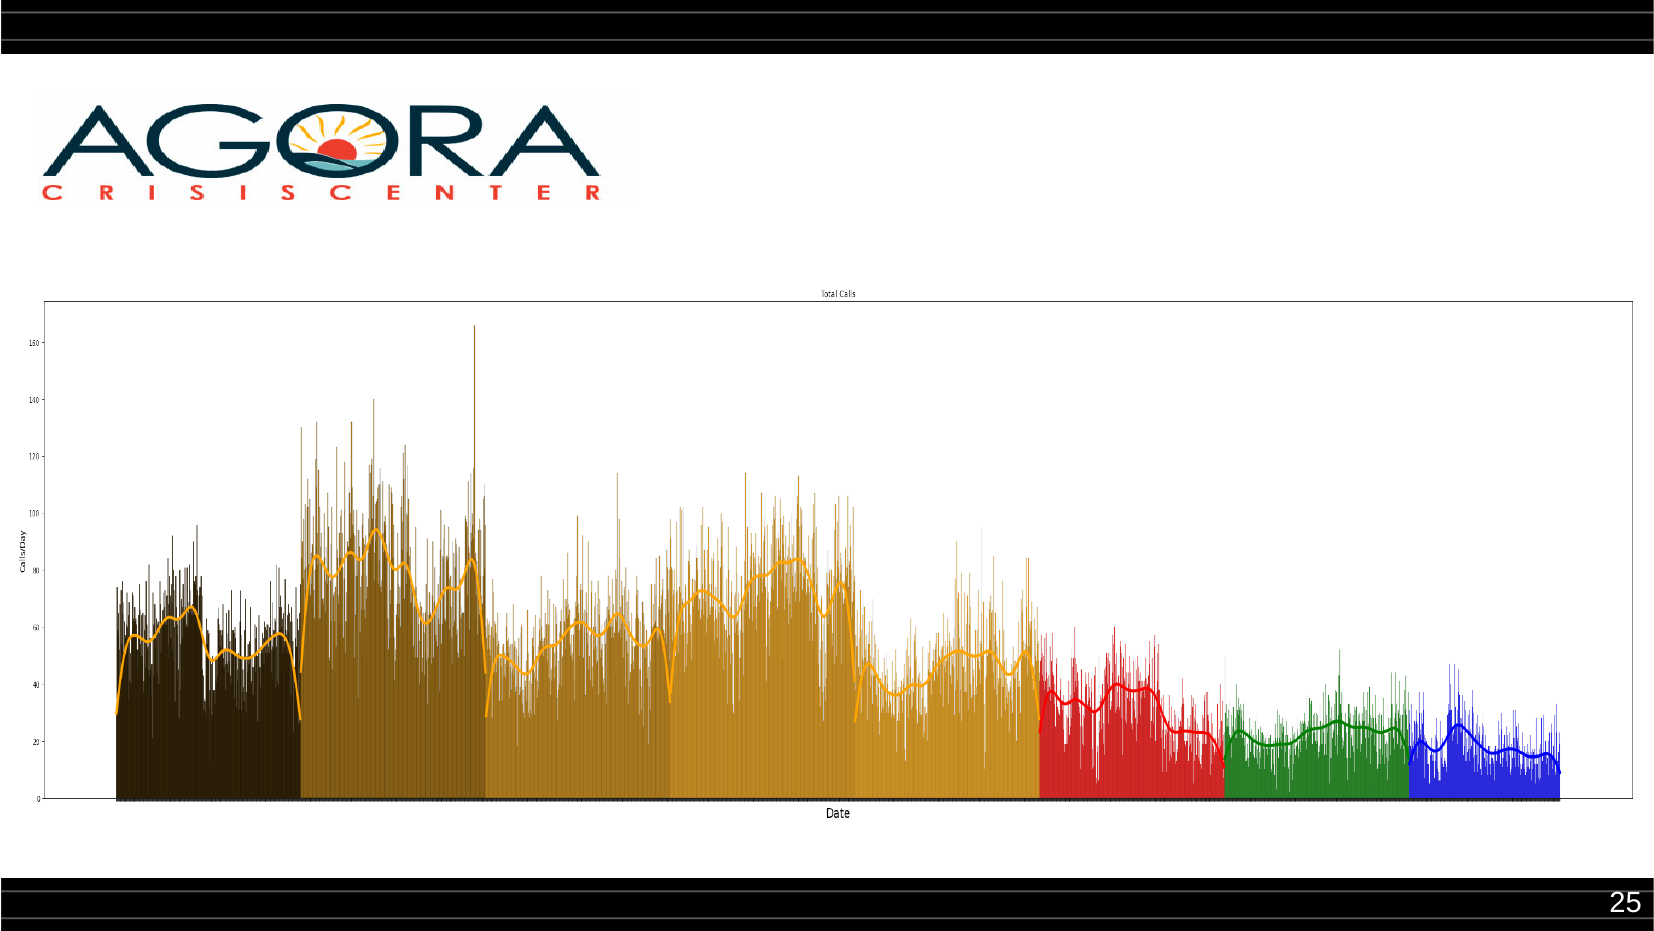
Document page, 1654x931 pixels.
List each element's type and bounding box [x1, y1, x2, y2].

picture [1, 0, 1654, 54]
picture [1, 878, 1654, 931]
picture [0, 60, 676, 235]
picture [15, 284, 1636, 826]
